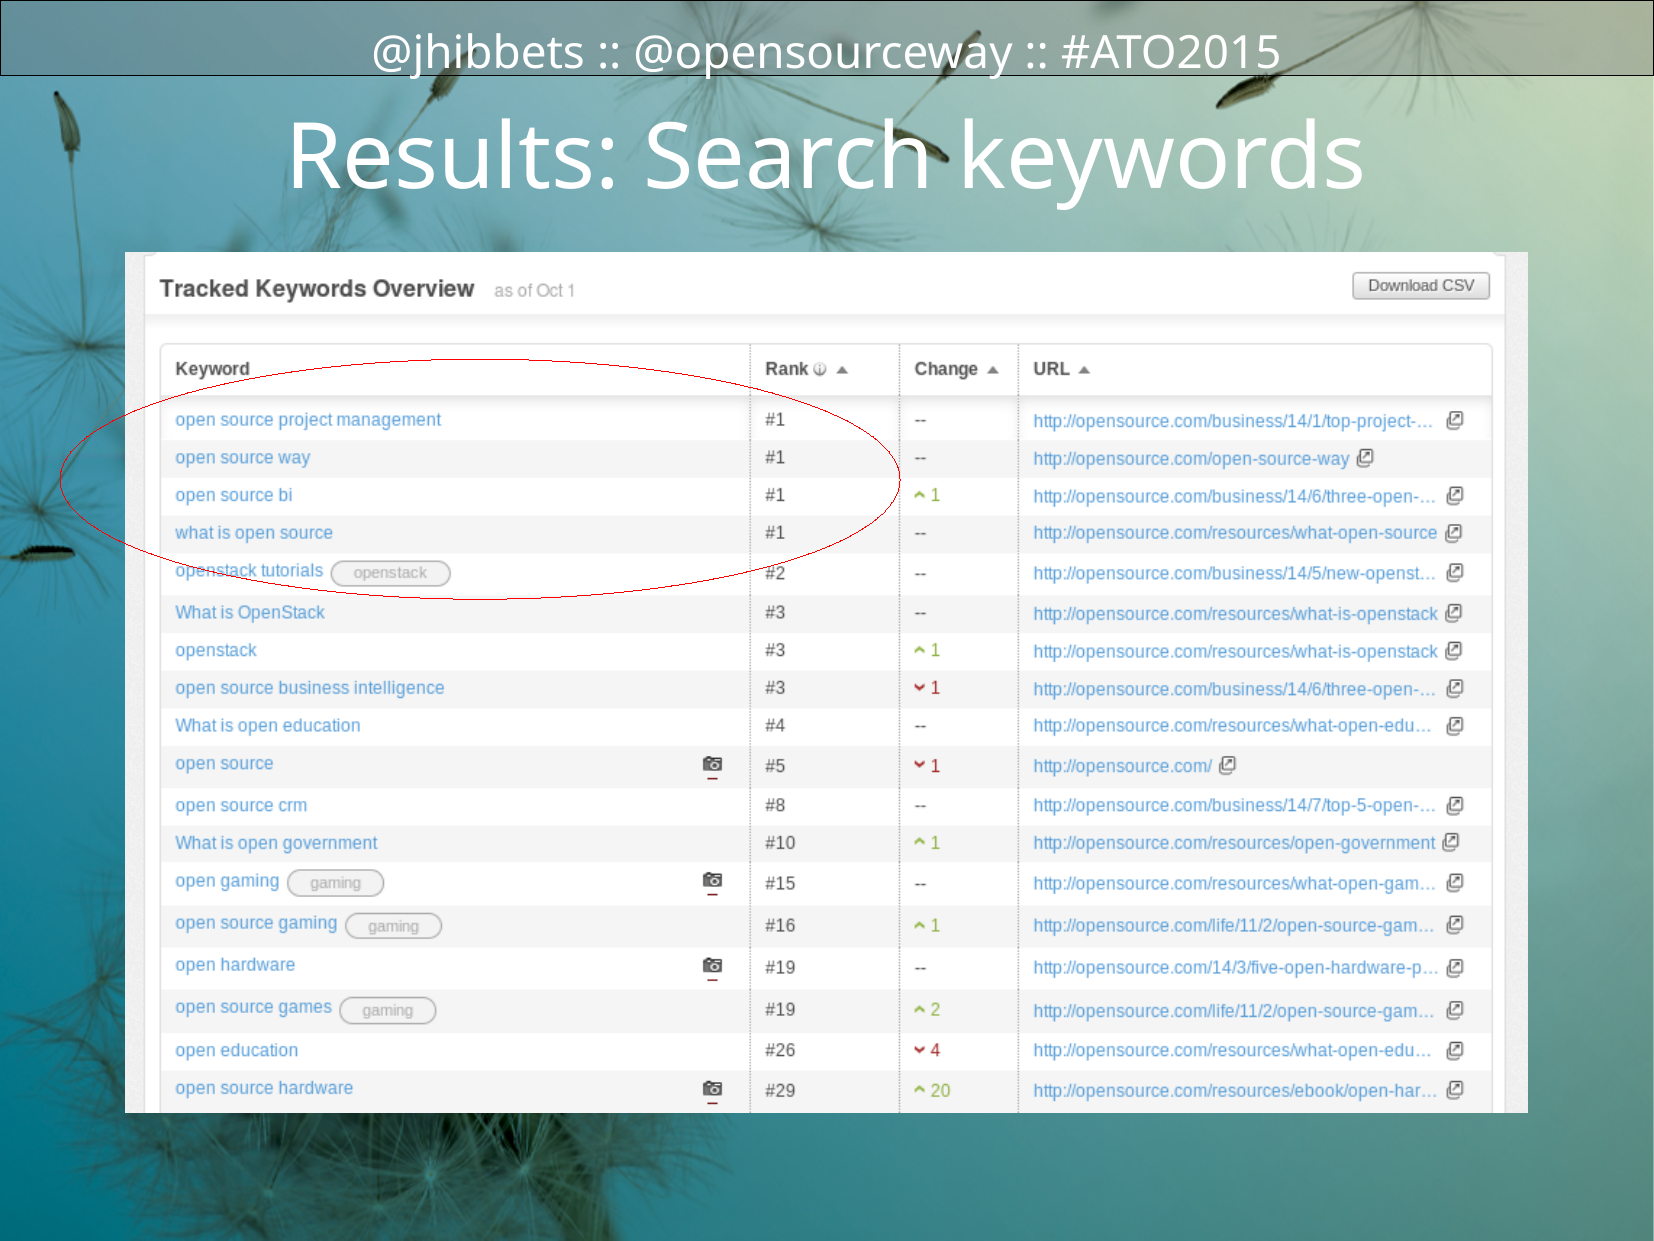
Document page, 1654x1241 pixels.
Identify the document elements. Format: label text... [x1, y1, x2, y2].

title Results: Search keywords [82, 49, 1571, 257]
picture [0, 76, 1654, 1241]
